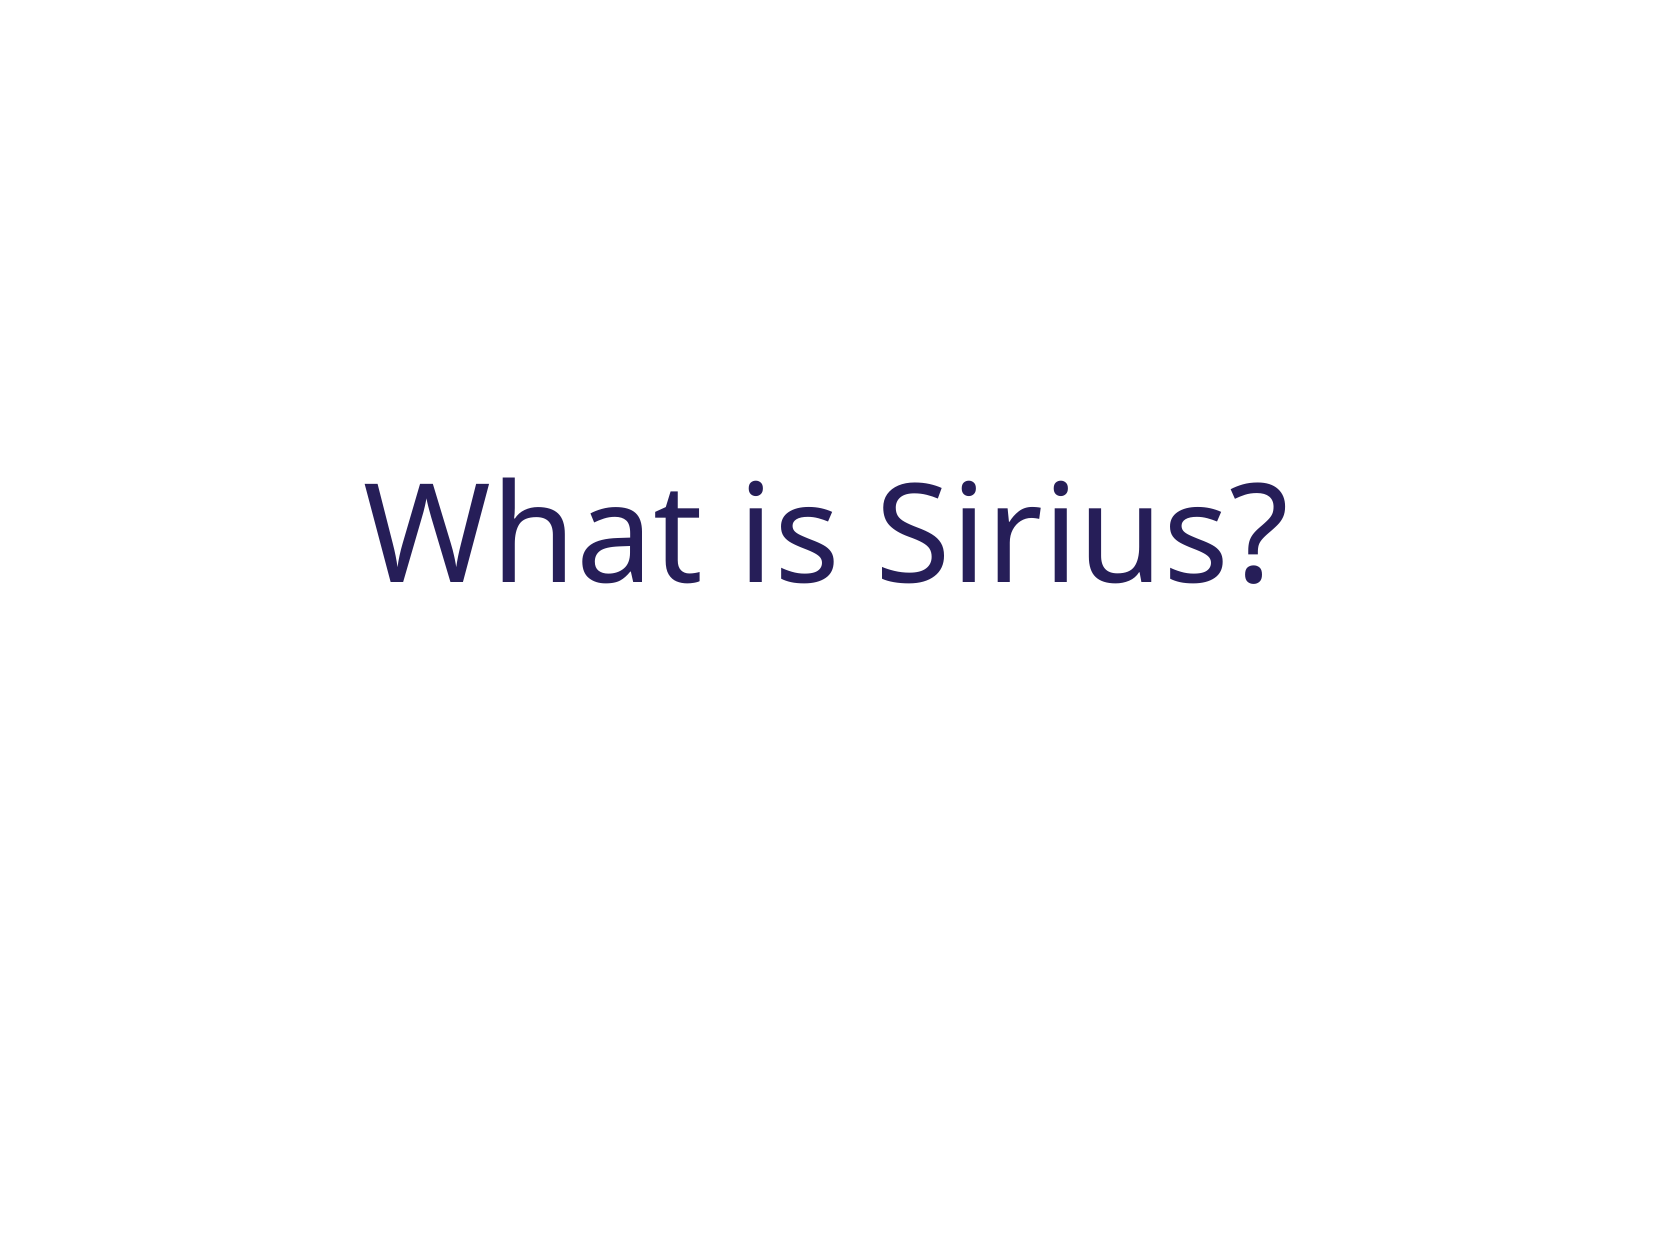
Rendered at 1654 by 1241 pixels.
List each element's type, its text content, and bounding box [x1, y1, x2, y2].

subtitle What is Sirius? [82, 49, 1571, 1010]
